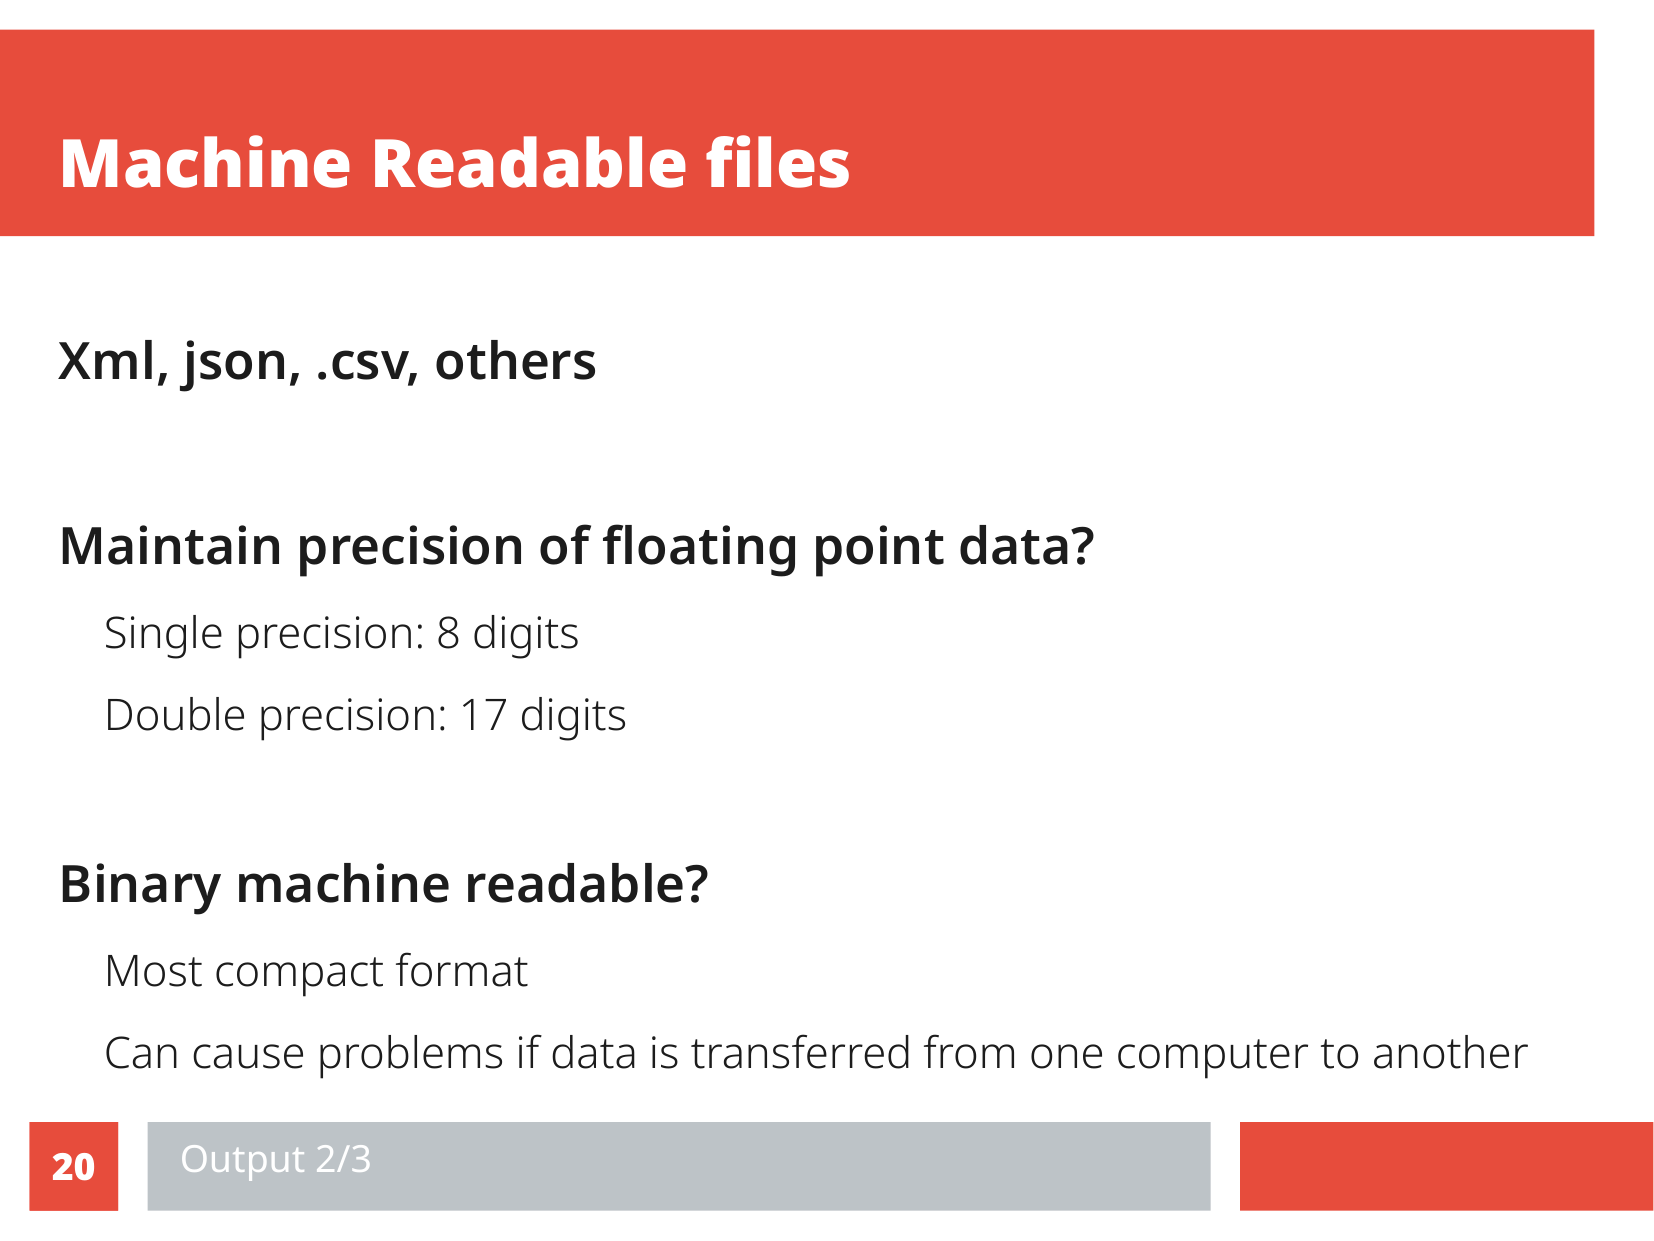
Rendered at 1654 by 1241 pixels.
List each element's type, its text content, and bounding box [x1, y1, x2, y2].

list Xml, json, .csv, others Maintain precision of floating point data? Single precision: 8 digits Double precision: 17 digits Binary machine readable? Most compact format Can cause problems if data is transferred from one computer to another [59, 324, 1565, 1093]
text_box Output 2/3 [165, 1125, 736, 1184]
title Machine Readable files [59, 59, 1595, 207]
